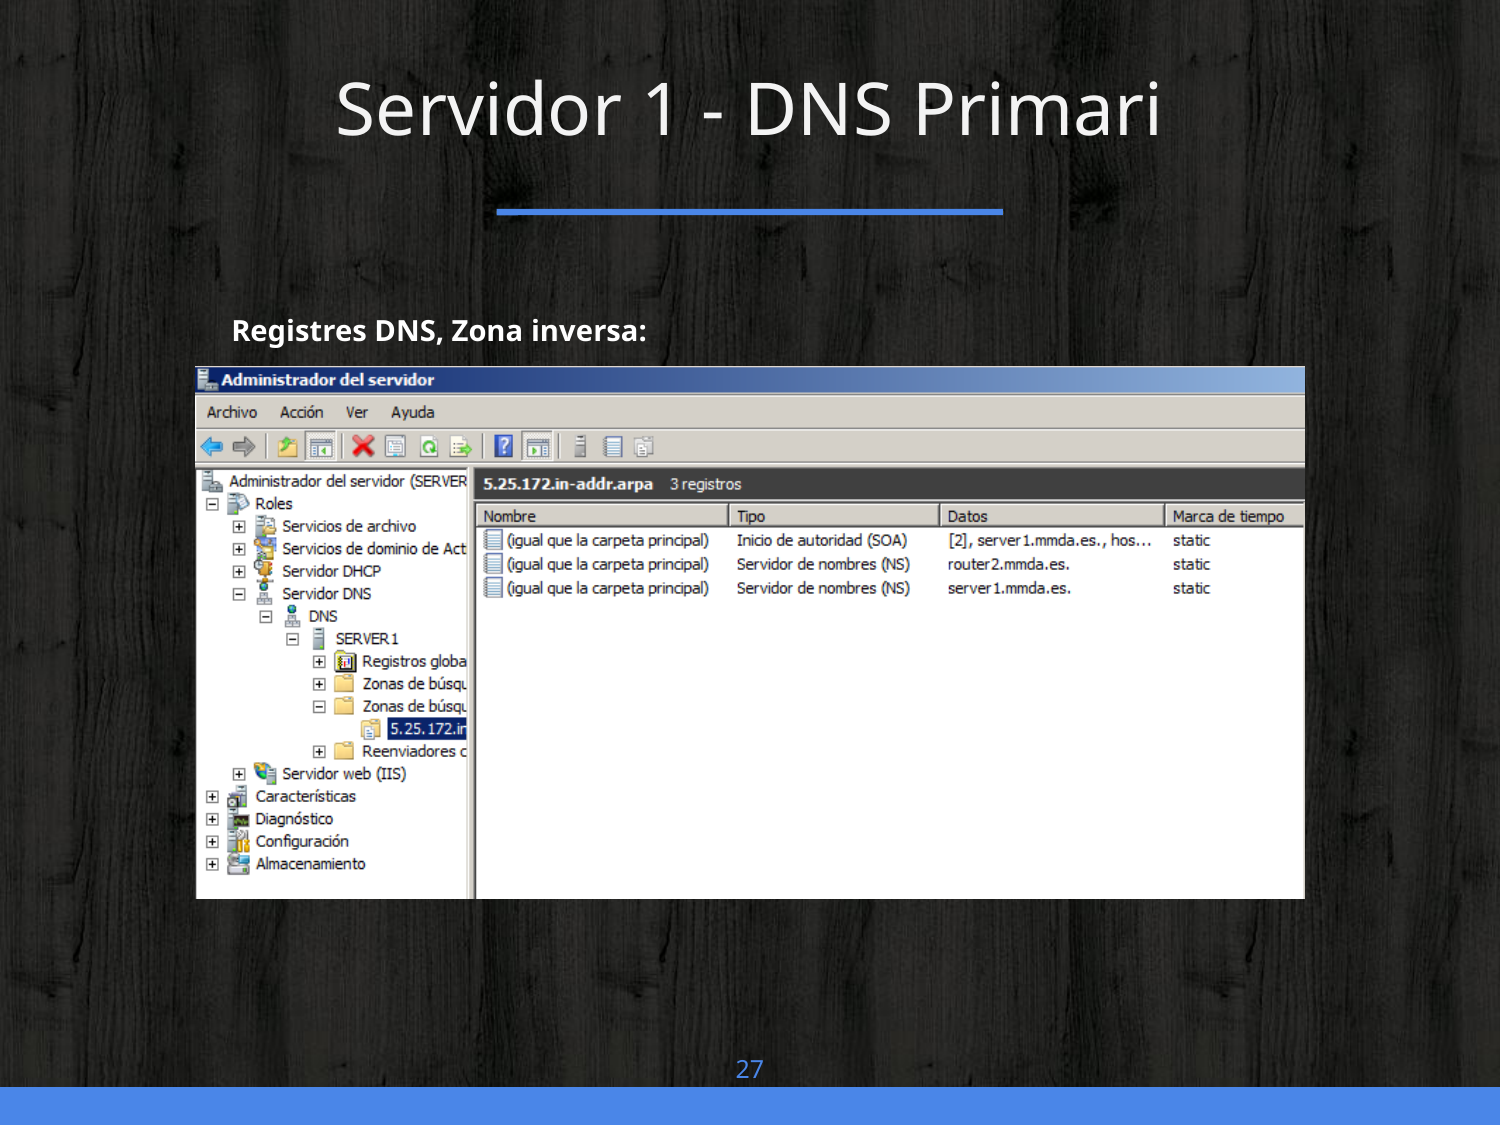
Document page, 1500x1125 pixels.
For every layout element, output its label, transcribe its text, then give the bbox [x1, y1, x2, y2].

slide_number 27 [705, 1038, 795, 1087]
text_box [0, 1087, 1500, 1125]
title Servidor 1 - DNS Primari [75, 0, 1425, 213]
picture [0, 0, 1500, 1087]
text_box Registres DNS, Zona inversa: [216, 297, 675, 367]
